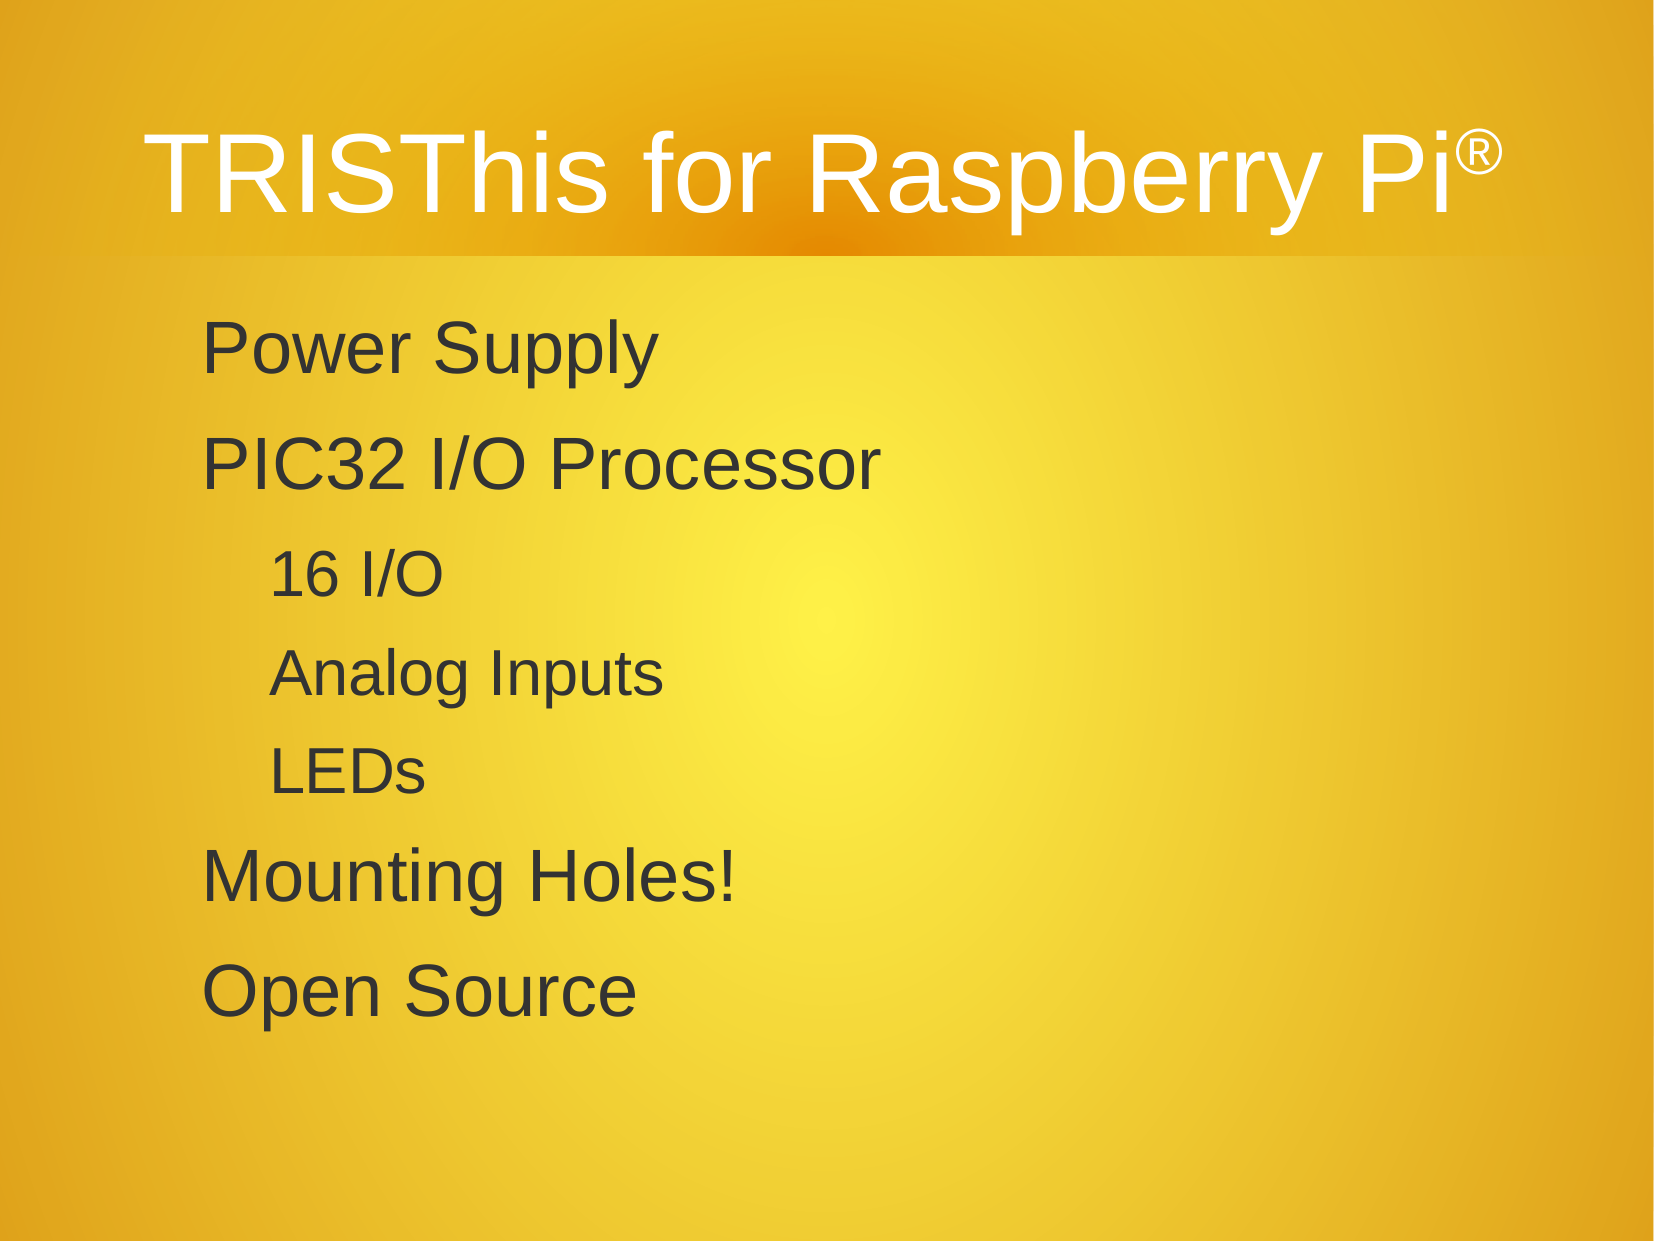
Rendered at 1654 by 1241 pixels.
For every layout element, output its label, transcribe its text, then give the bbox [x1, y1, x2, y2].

title TRISThis for Raspberry Pi® [78, 70, 1567, 278]
list Power Supply PIC32 I/O Processor 16 I/O Analog Inputs LEDs Mounting Holes! Open Source [134, 306, 1519, 1036]
